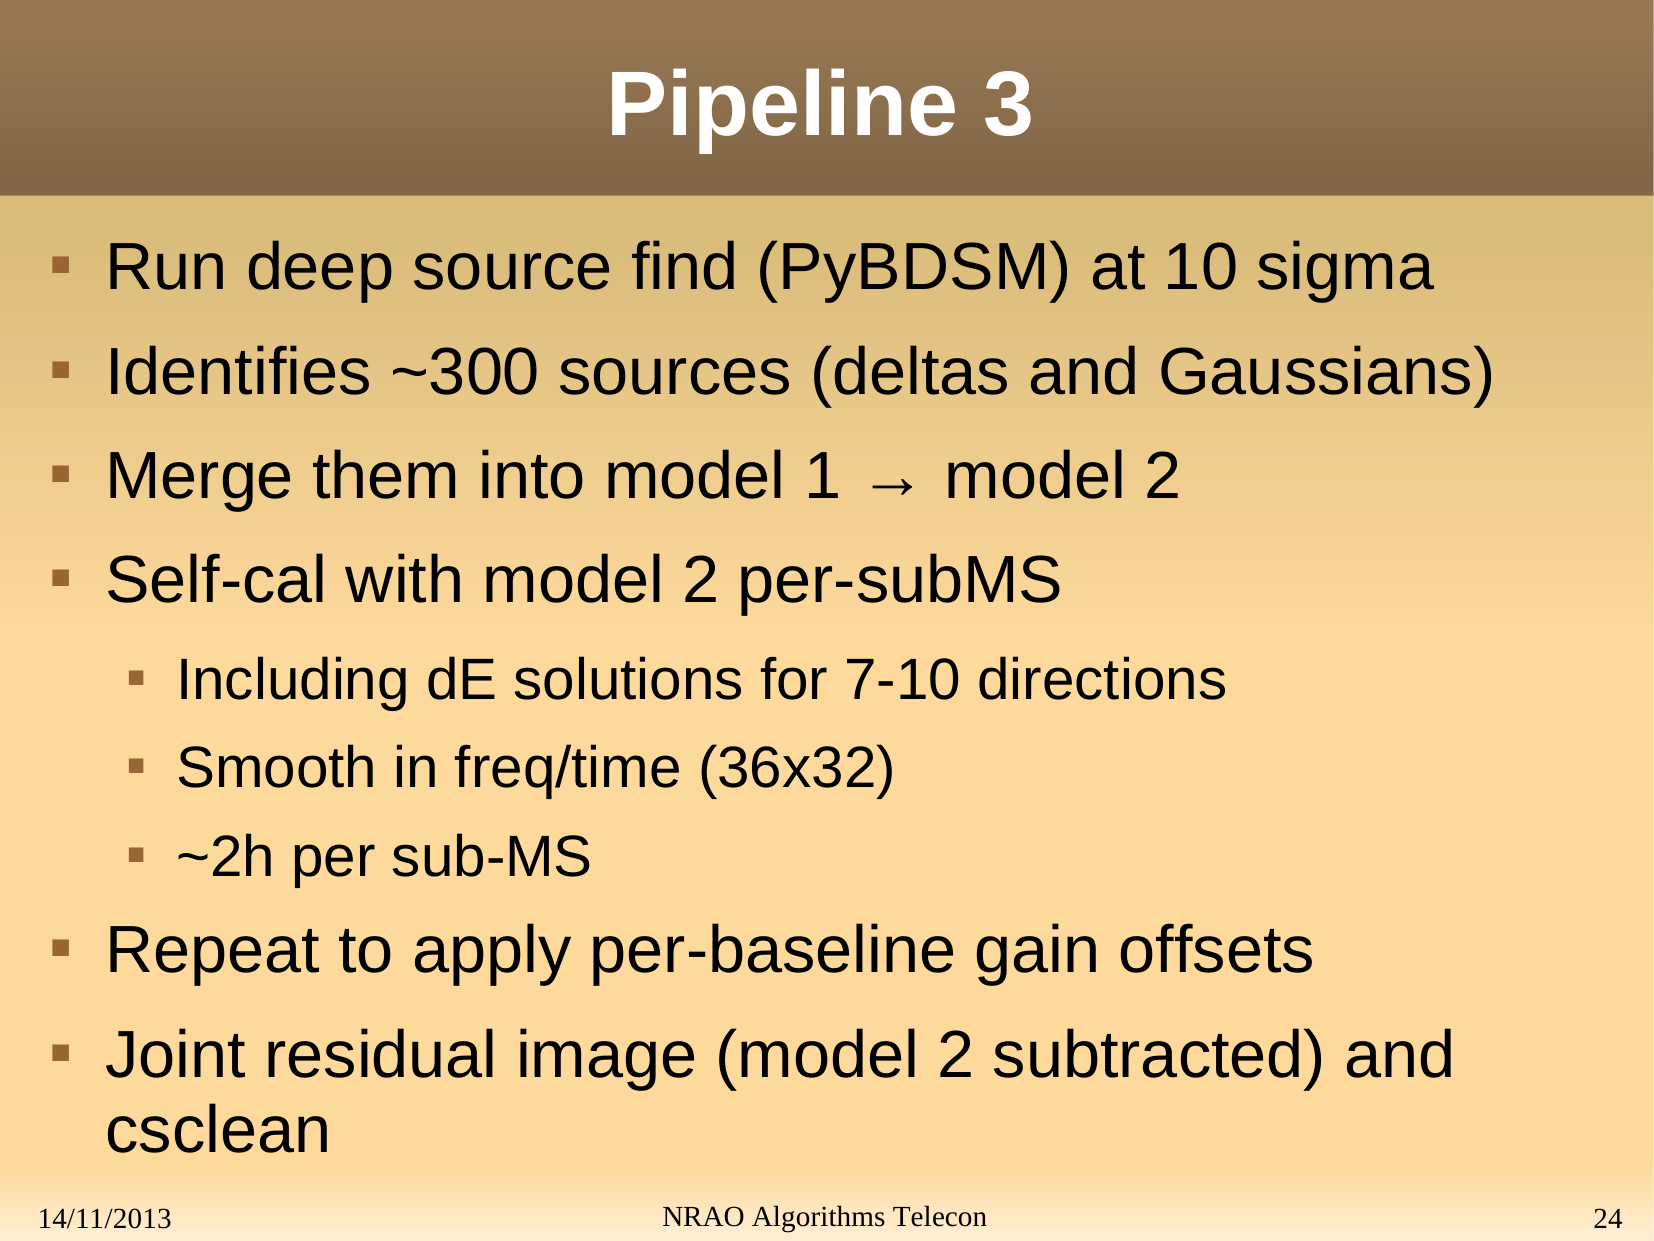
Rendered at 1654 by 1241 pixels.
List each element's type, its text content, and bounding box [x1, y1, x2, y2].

picture [0, 0, 1654, 1241]
list Run deep source find (PyBDSM) at 10 sigma Identifies ~300 sources (deltas and Gaussians) Merge them into model 1 → model 2 Self-cal with model 2 per-subMS Including dE solutions for 7-10 directions Smooth in freq/time (36x32) ~2h per sub-MS Repeat to apply per-baseline gain offsets Joint residual image (model 2 subtracted) and csclean [34, 229, 1606, 1167]
title Pipeline 3 [76, 0, 1565, 208]
